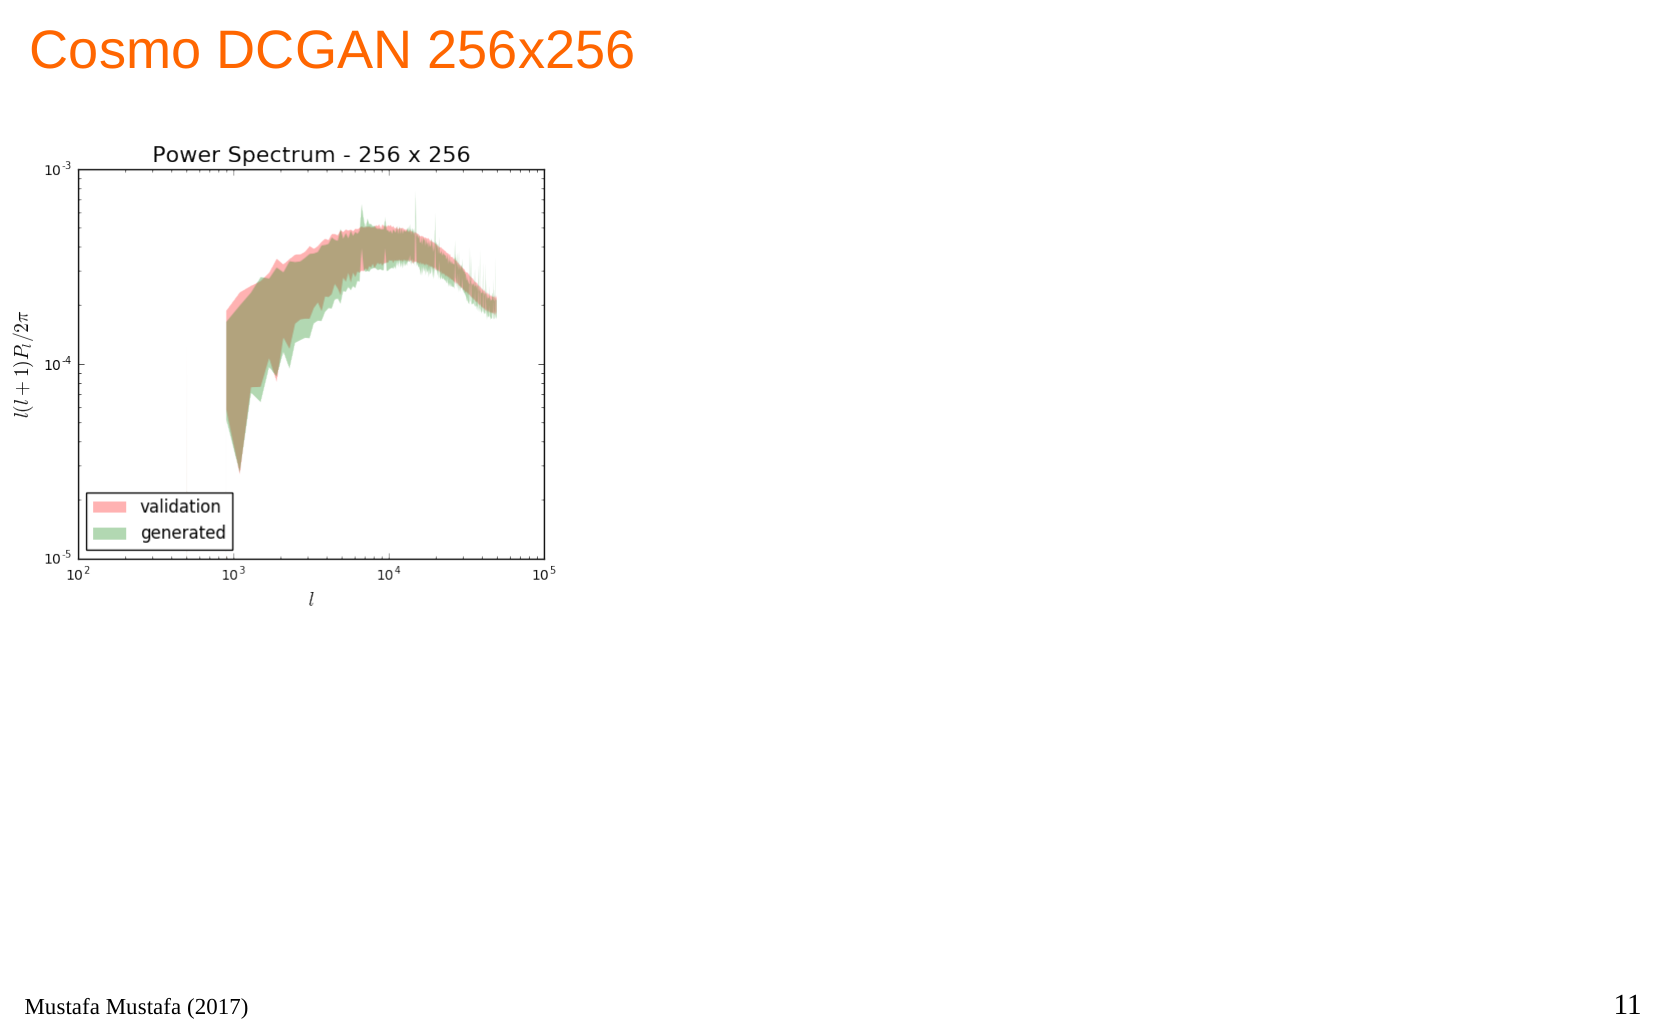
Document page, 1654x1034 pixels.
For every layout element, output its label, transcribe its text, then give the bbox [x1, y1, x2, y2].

title Cosmo DCGAN 256x256 [29, 17, 1621, 82]
picture [3, 119, 604, 621]
